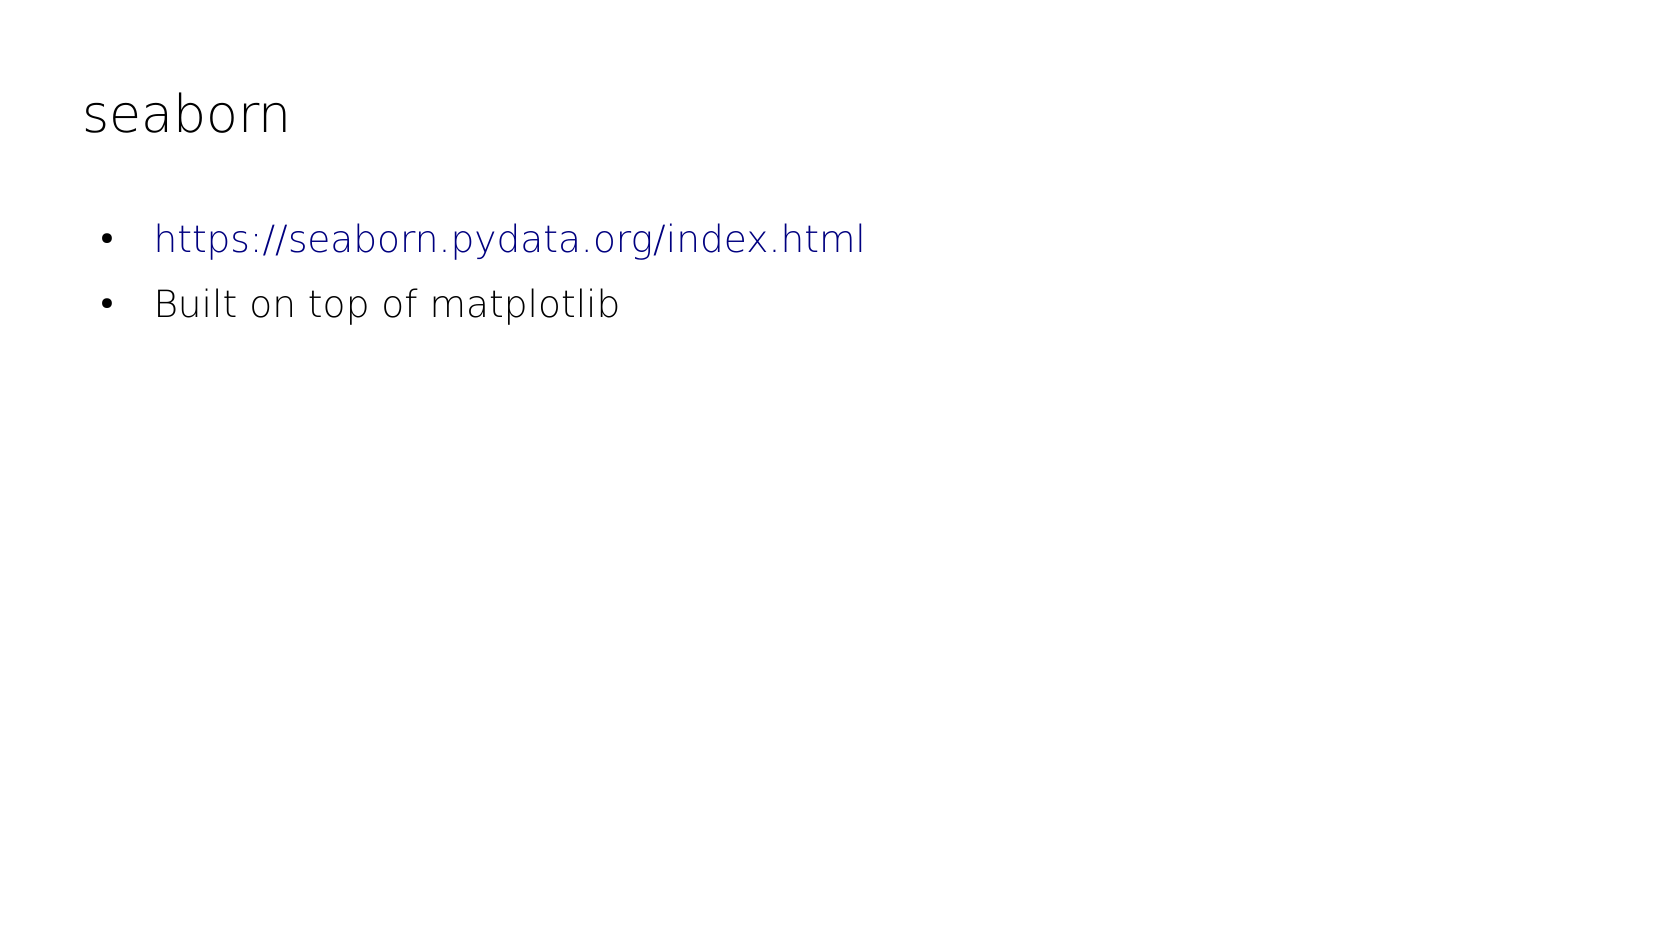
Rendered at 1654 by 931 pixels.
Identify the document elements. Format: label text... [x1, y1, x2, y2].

list https://seaborn.pydata.org/index.html Built on top of matplotlib [82, 217, 1571, 758]
title seaborn [82, 37, 1571, 193]
